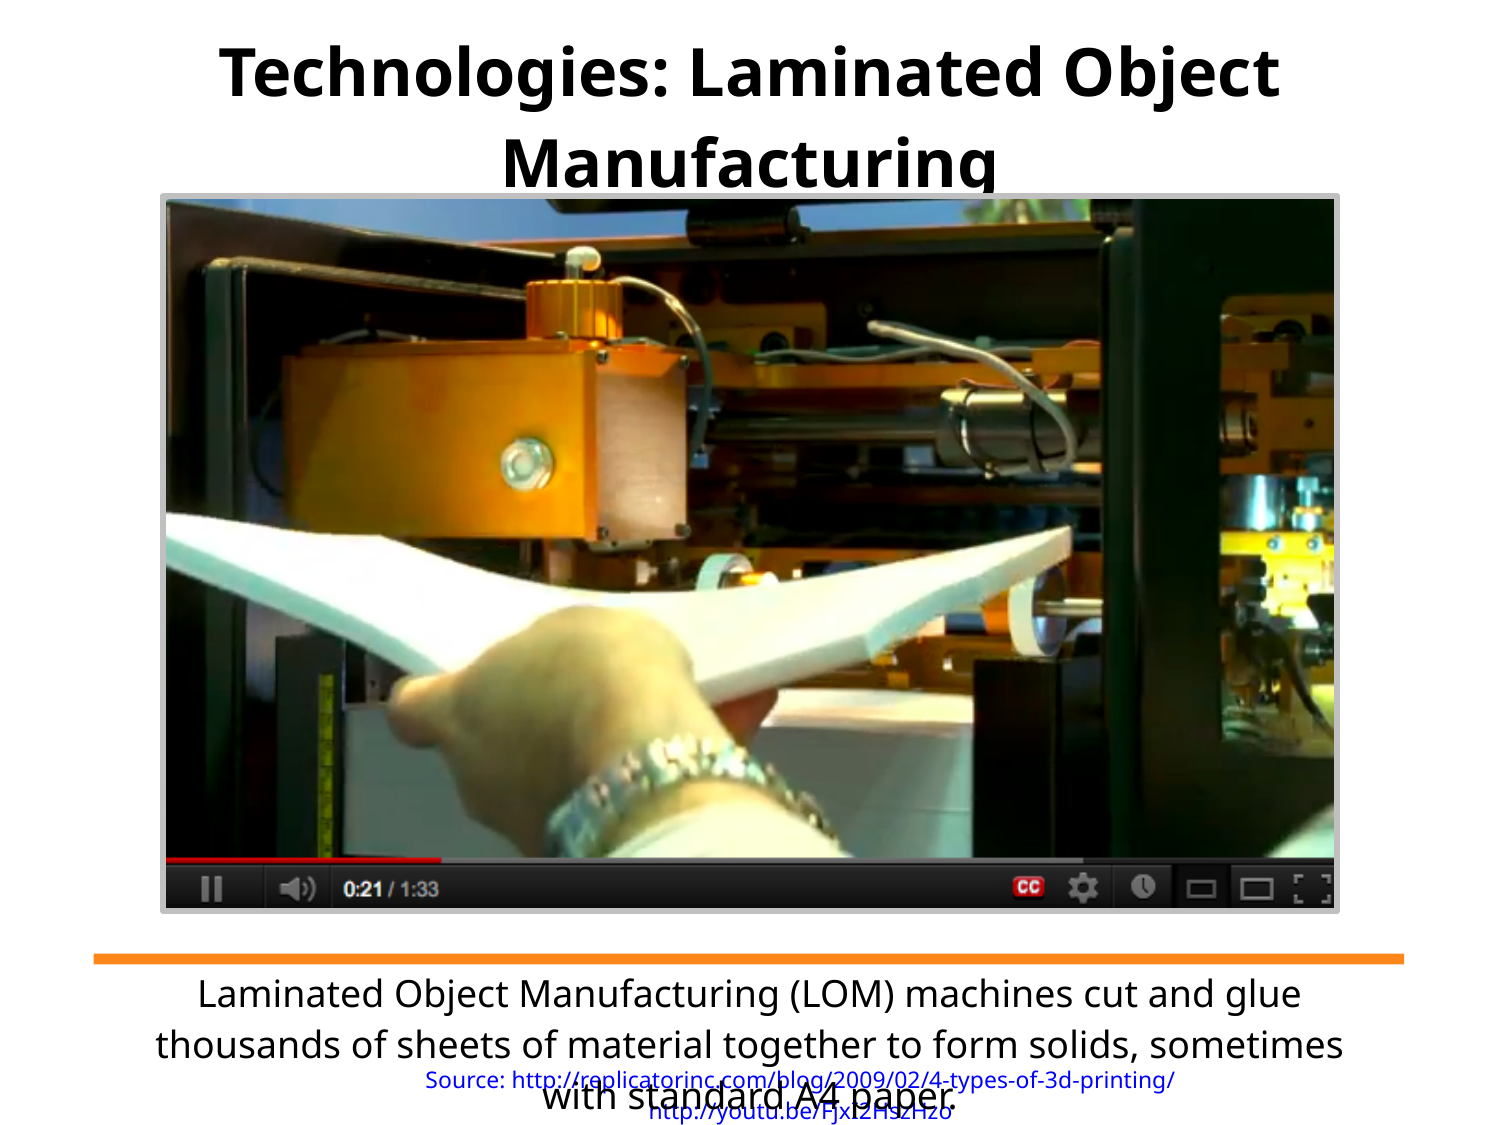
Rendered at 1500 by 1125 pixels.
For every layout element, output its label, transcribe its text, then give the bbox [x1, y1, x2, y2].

text_box Laminated Object Manufacturing (LOM) machines cut and glue thousands of sheets of material together to form solids, sometimes with standard A4 paper. [109, 960, 1391, 1064]
text_box Source: http://replicatorinc.com/blog/2009/02/4-types-of-3d-printing/ http://youtu.be/FjxI2HszHzo [410, 1064, 1090, 1123]
picture [0, 0, 1500, 1125]
title Technologies: Laminated Object Manufacturing [75, 44, 1426, 188]
